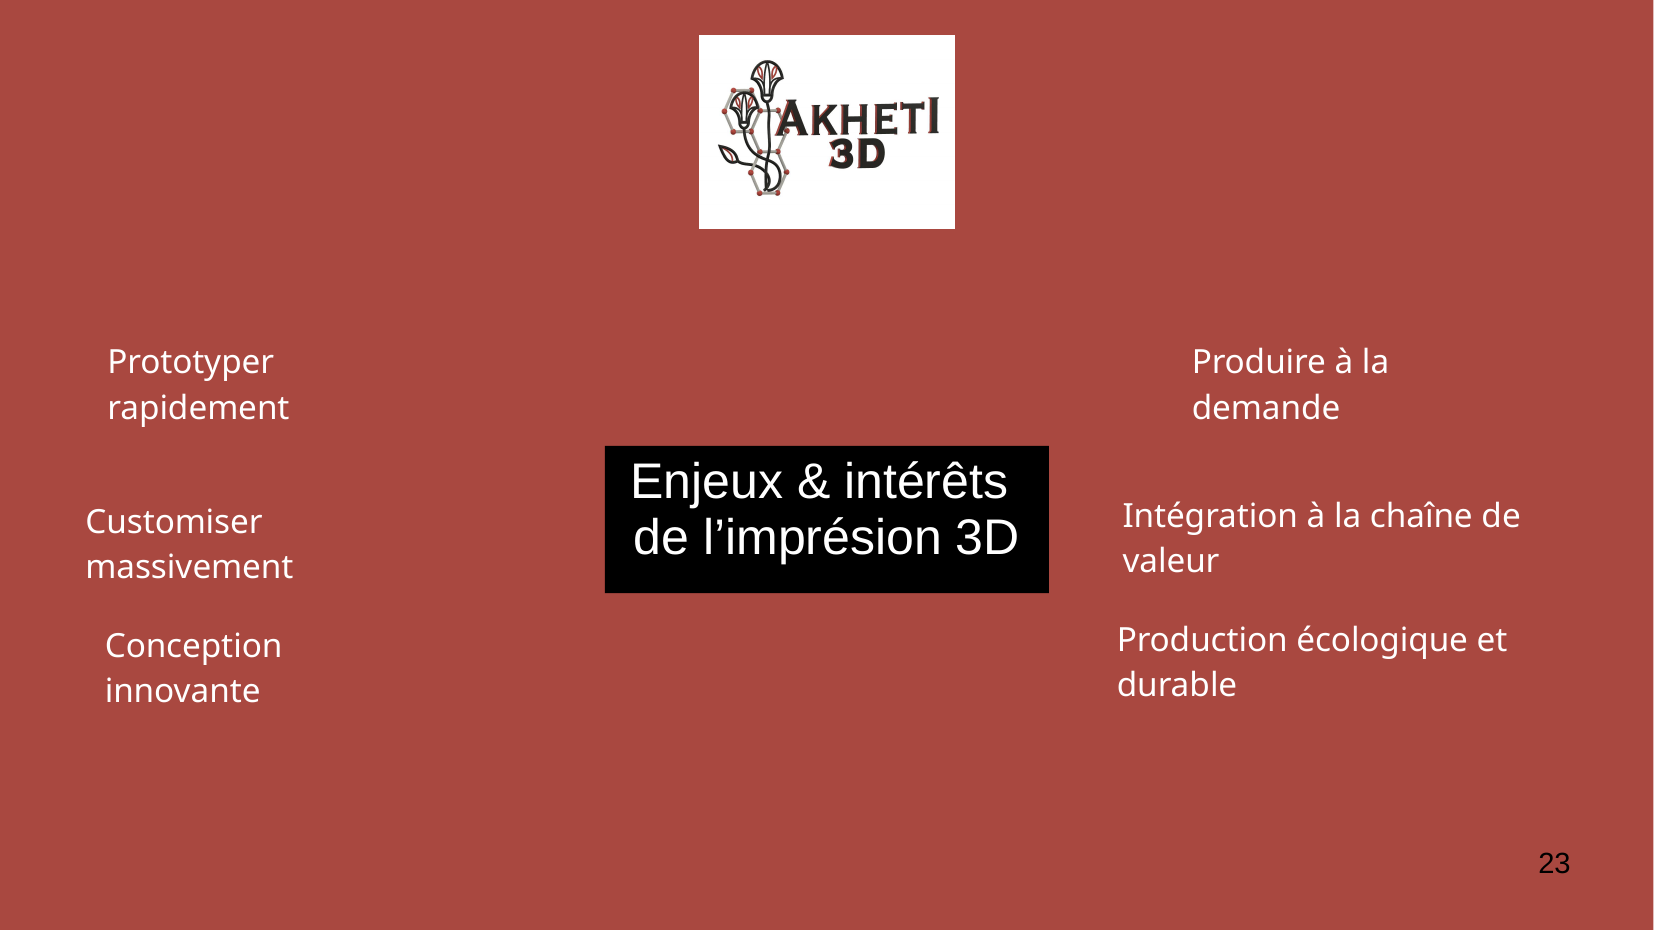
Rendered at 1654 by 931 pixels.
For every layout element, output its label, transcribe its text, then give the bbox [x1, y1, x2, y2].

text_box Produire à la demande [1177, 331, 1543, 383]
text_box Customiser massivement [70, 490, 474, 543]
text_box Conception innovante [90, 614, 454, 667]
picture [699, 35, 955, 229]
text_box Production écologique et durable [1102, 608, 1618, 661]
text_box Enjeux & intérêts de l’imprésion 3D [604, 445, 1049, 594]
text_box Intégration à la chaîne de valeur [1107, 484, 1613, 537]
text_box Prototyper rapidement [92, 331, 452, 383]
